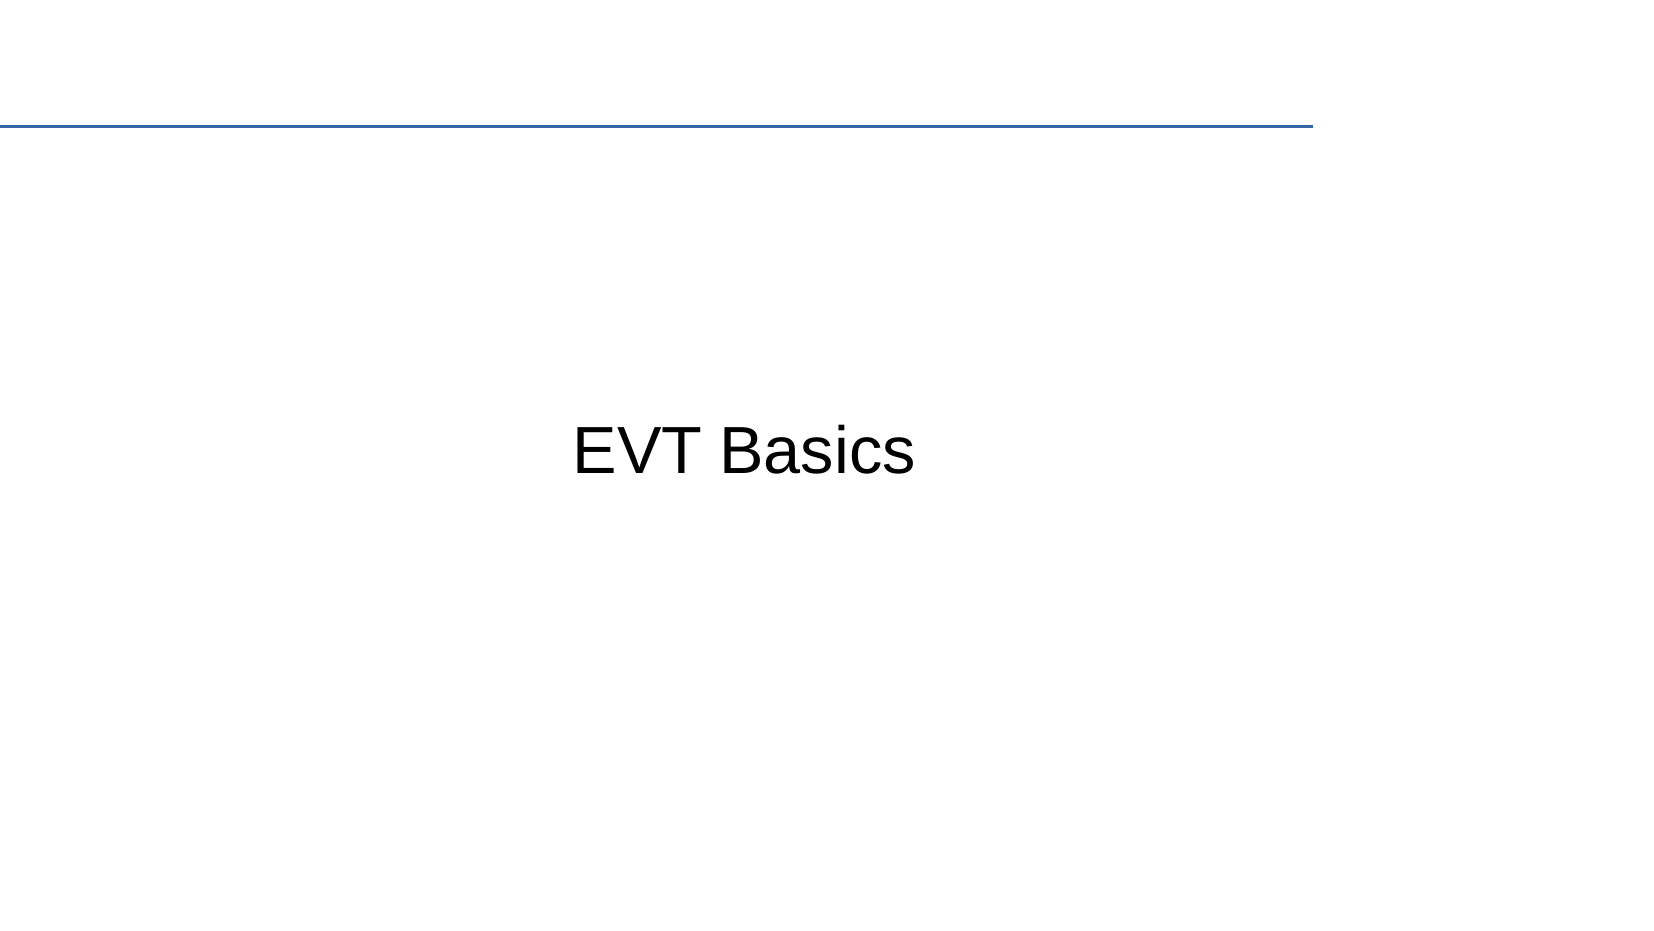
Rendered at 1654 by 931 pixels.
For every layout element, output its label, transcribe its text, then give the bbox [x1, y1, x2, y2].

chart [787, 435, 907, 495]
title EVT Basics [572, 375, 1037, 526]
